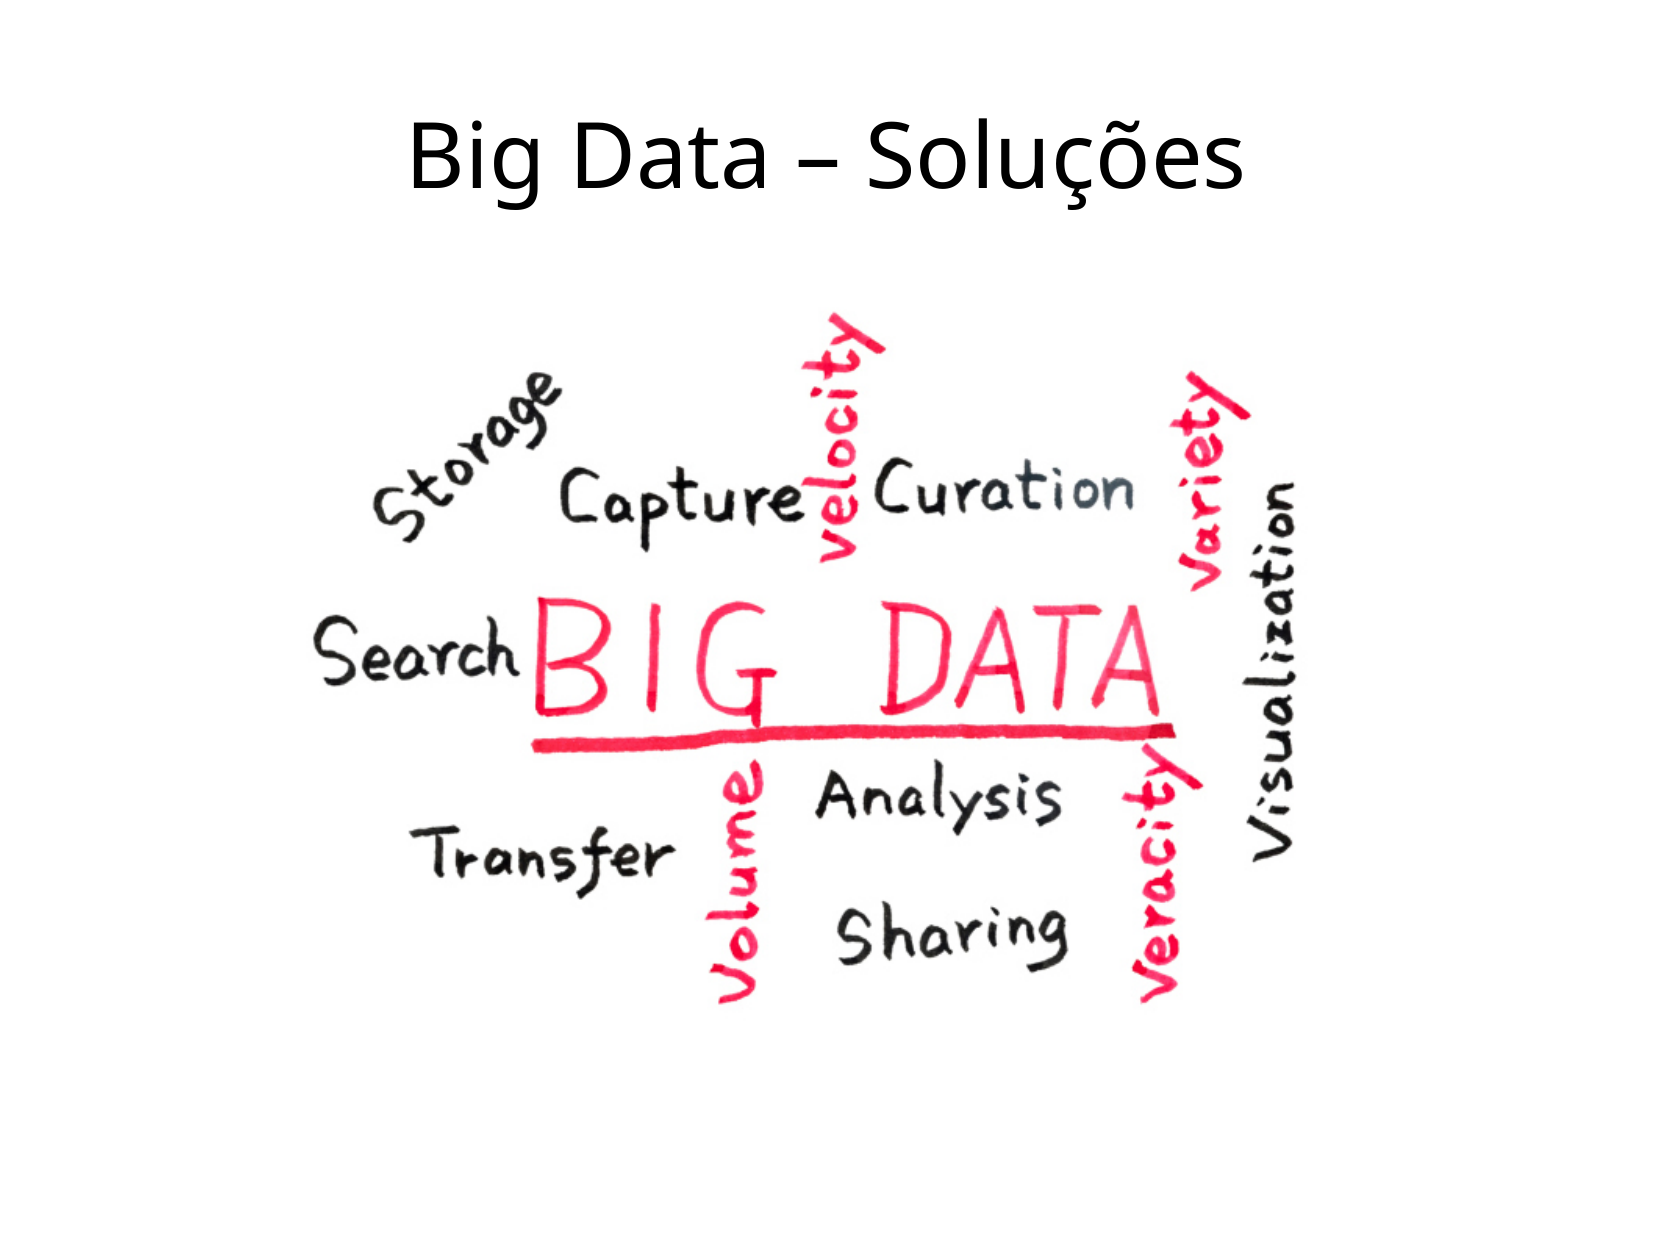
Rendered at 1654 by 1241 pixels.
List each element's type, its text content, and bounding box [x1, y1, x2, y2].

title Big Data – Soluções [82, 49, 1571, 257]
picture [295, 271, 1322, 1086]
